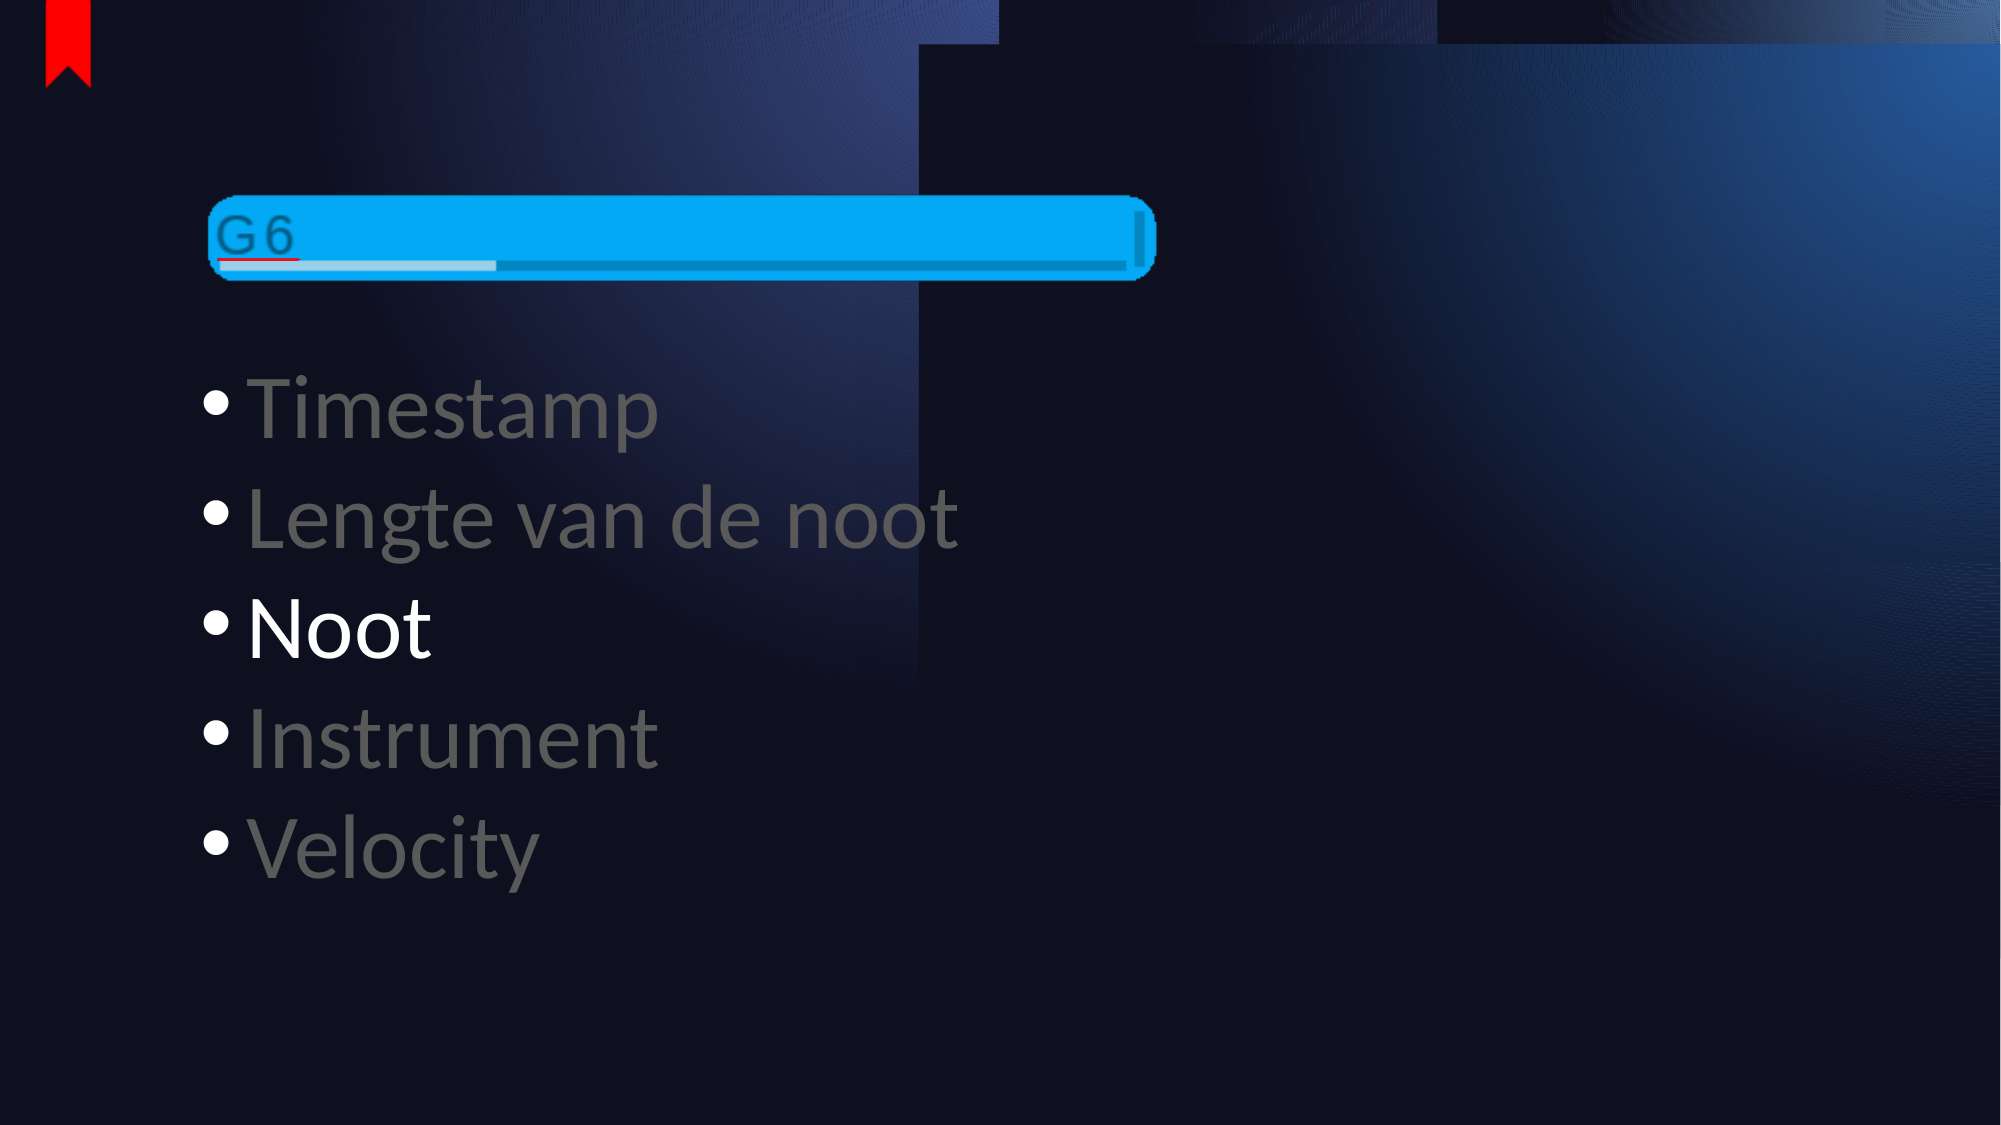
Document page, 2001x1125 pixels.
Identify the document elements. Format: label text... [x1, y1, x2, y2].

picture [14, 0, 123, 98]
picture [198, 185, 1180, 294]
text_box Timestamp Lengte van de noot Noot Instrument Velocity [185, 339, 1236, 910]
